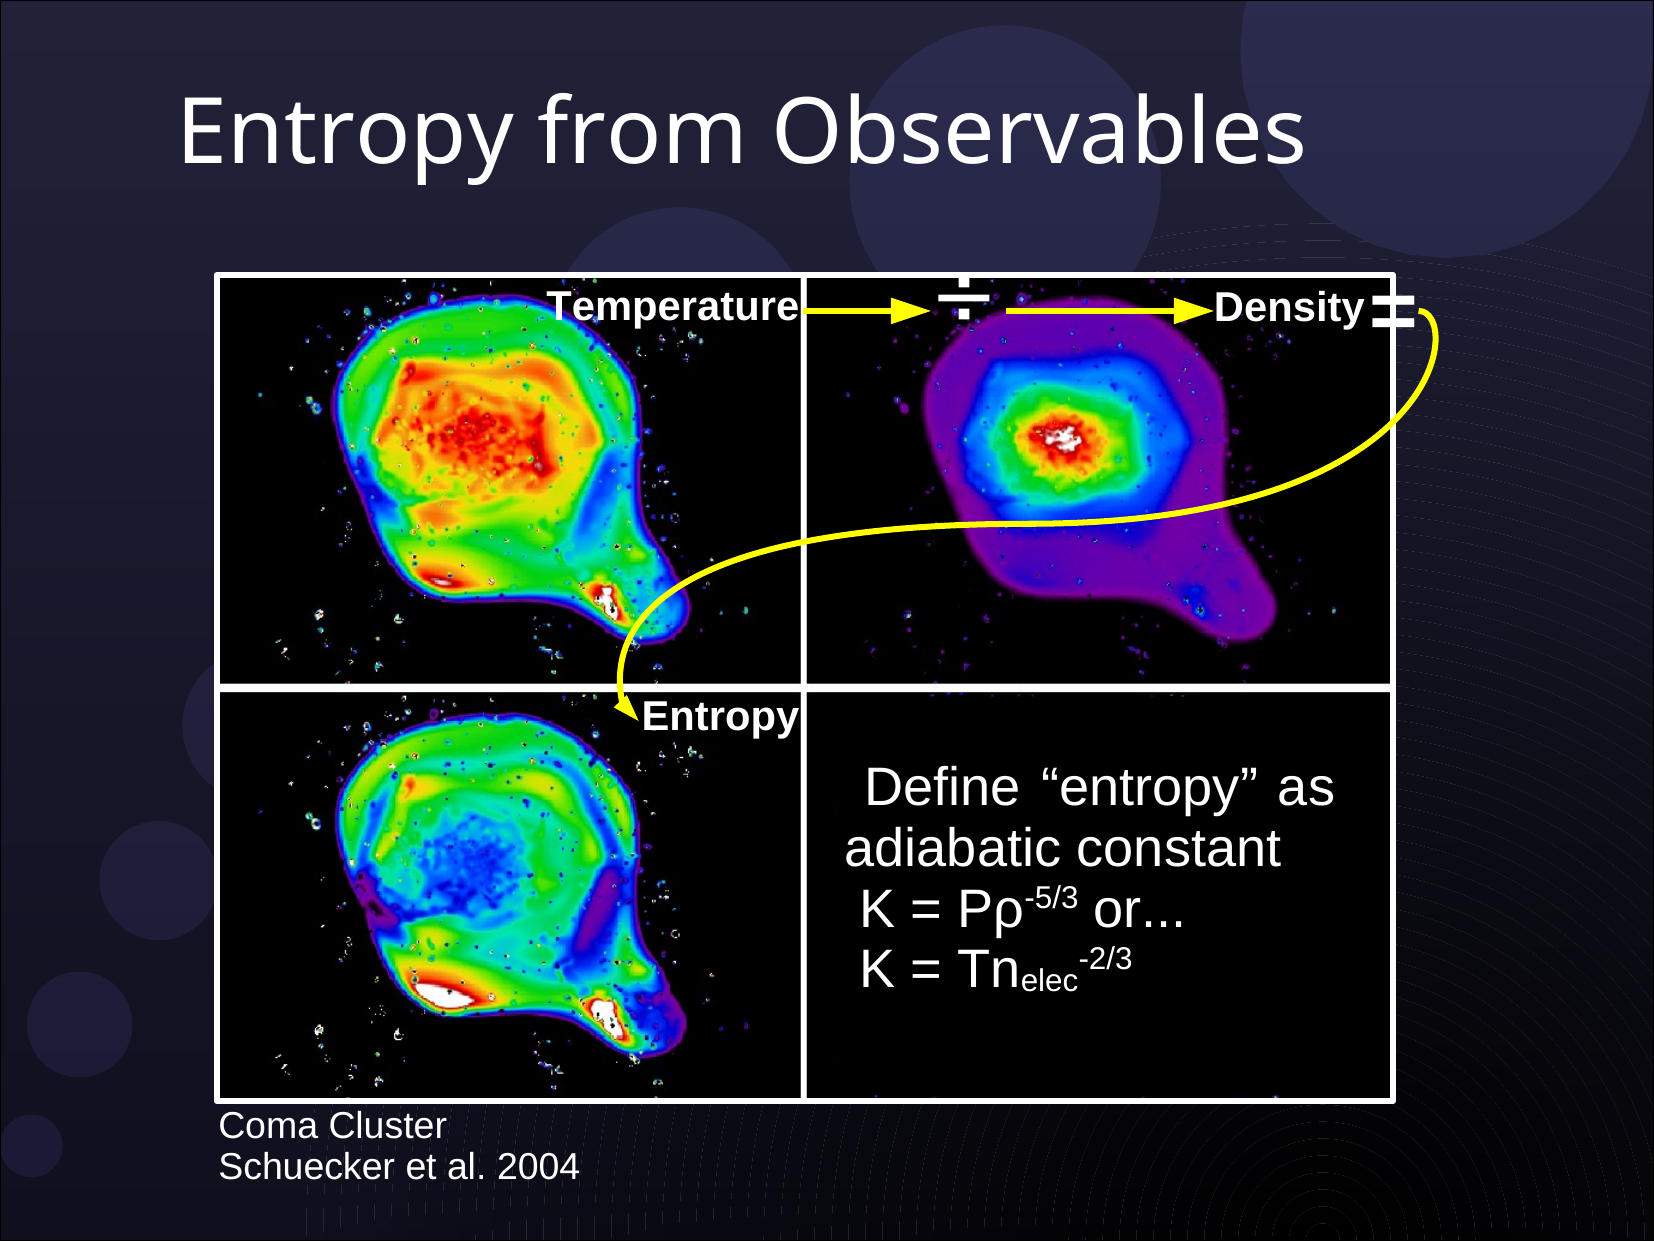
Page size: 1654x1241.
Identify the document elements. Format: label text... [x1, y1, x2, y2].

text_box Define “entropy” as adiabatic constant K = Pρ-5/3 or... K = Tnelec-2/3 [844, 696, 1386, 1096]
text_box = [1369, 264, 1419, 358]
picture [1006, 277, 1369, 310]
text_box Temperature [543, 279, 803, 342]
text_box Density [1213, 283, 1369, 339]
text_box ÷ [930, 264, 1006, 358]
text_box Entropy from Observables [176, 65, 1478, 196]
text_box Entropy [638, 690, 804, 753]
picture [658, 605, 663, 613]
text_box Coma Cluster Schuecker et al. 2004 [218, 1104, 582, 1204]
picture [219, 277, 1390, 1099]
